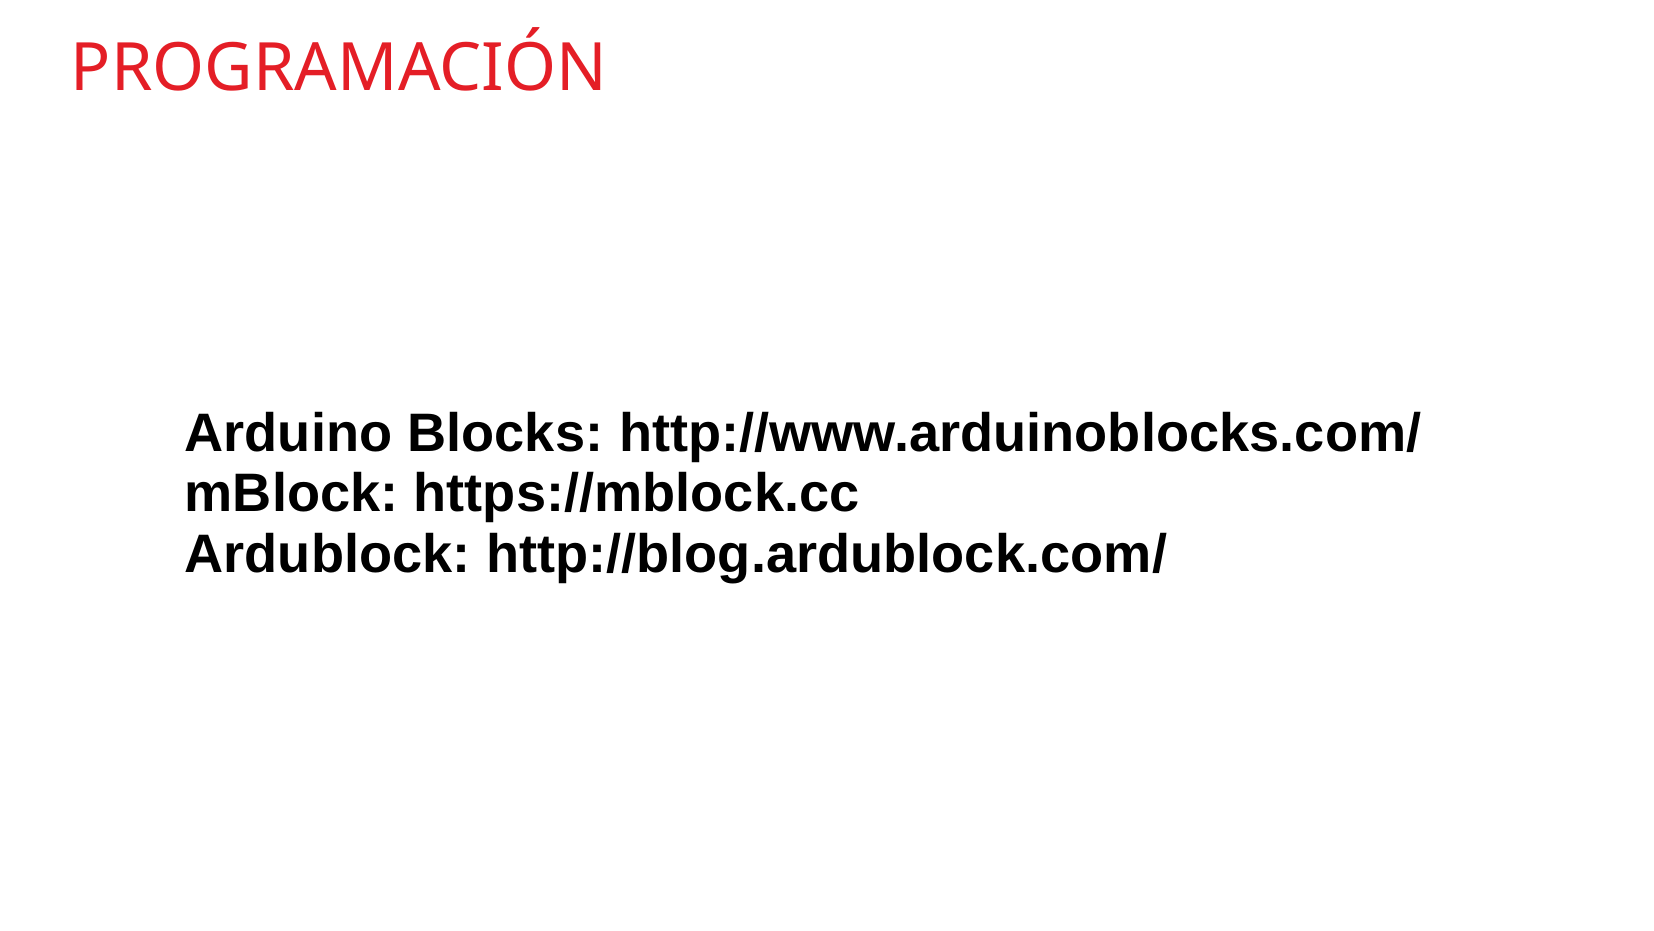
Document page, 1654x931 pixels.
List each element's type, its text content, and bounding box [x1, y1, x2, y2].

title PROGRAMACIÓN [70, 11, 1347, 118]
text_box Arduino Blocks: http://www.arduinoblocks.com/ mBlock: https://mblock.cc Ardublock: http://blog.ardublock.com/ [169, 394, 1484, 713]
